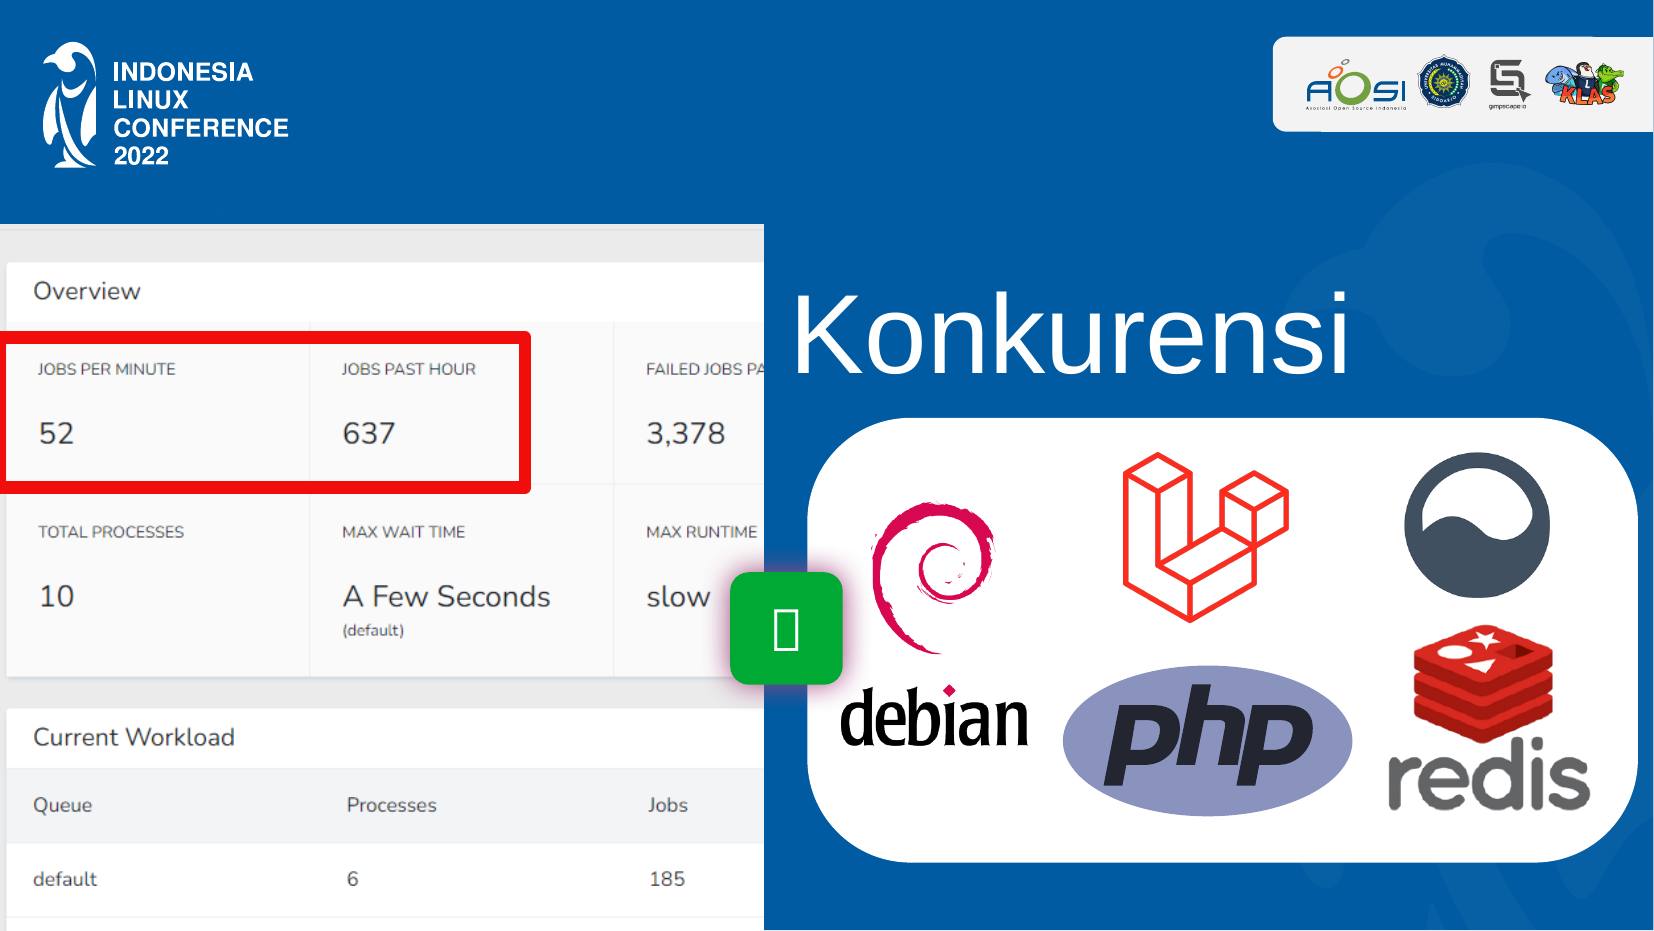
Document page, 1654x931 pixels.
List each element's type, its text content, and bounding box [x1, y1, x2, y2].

text_box [807, 417, 1638, 863]
picture [1545, 62, 1624, 105]
picture [1062, 665, 1353, 818]
text_box  [730, 572, 840, 685]
picture [1401, 449, 1550, 598]
title Konkurensi [789, 146, 1540, 409]
picture [6, 344, 519, 481]
picture [0, 224, 764, 931]
picture [1417, 54, 1471, 108]
picture [1359, 607, 1618, 826]
picture [1123, 452, 1290, 626]
picture [840, 499, 1029, 746]
